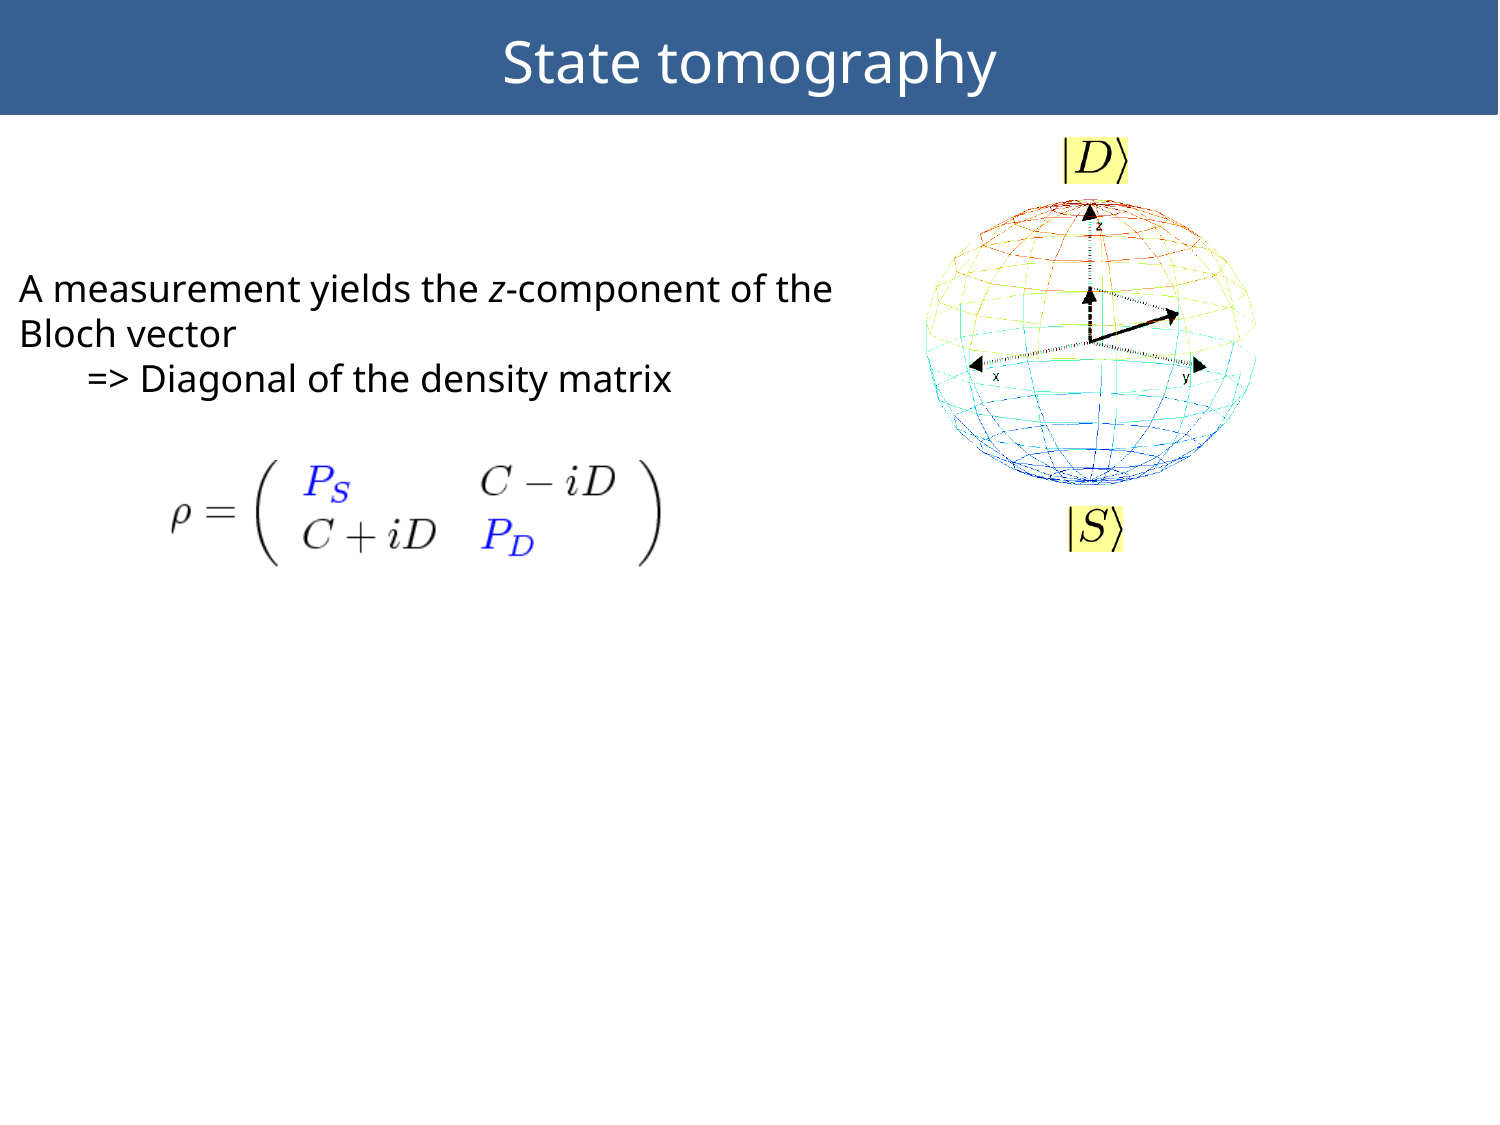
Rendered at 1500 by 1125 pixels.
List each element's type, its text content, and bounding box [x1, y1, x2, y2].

text_box State tomography [46, 17, 1454, 103]
picture [171, 120, 1385, 580]
text_box A measurement yields the z-component of the Bloch vector => Diagonal of the density matrix [5, 258, 858, 408]
